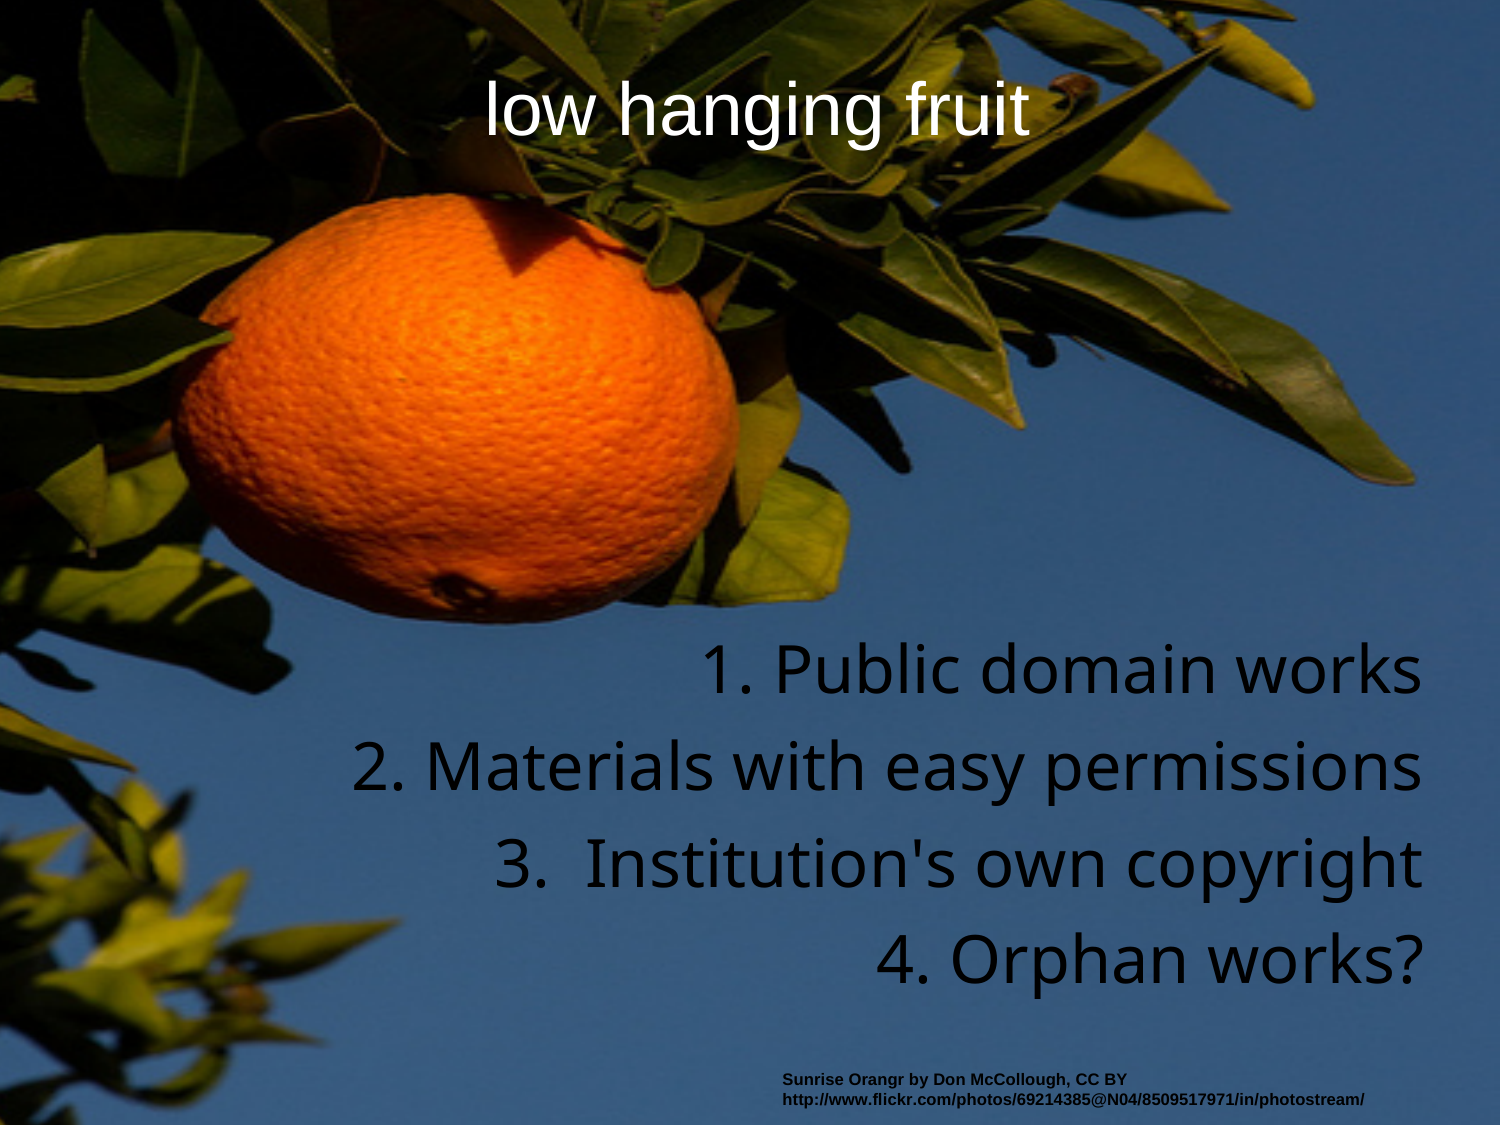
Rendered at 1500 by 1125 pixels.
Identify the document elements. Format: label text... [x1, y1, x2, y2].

subtitle 1. Public domain works 2. Materials with easy permissions 3. Institution's own copyright 4. Orphan works? [77, 174, 1426, 1063]
title low hanging fruit [82, 23, 1433, 187]
text_box Sunrise Orangr by Don McCollough, CC BY http://www.flickr.com/photos/69214385@N04/8509517971/in/photostream/ [767, 1061, 1488, 1117]
picture [0, 0, 1500, 1125]
